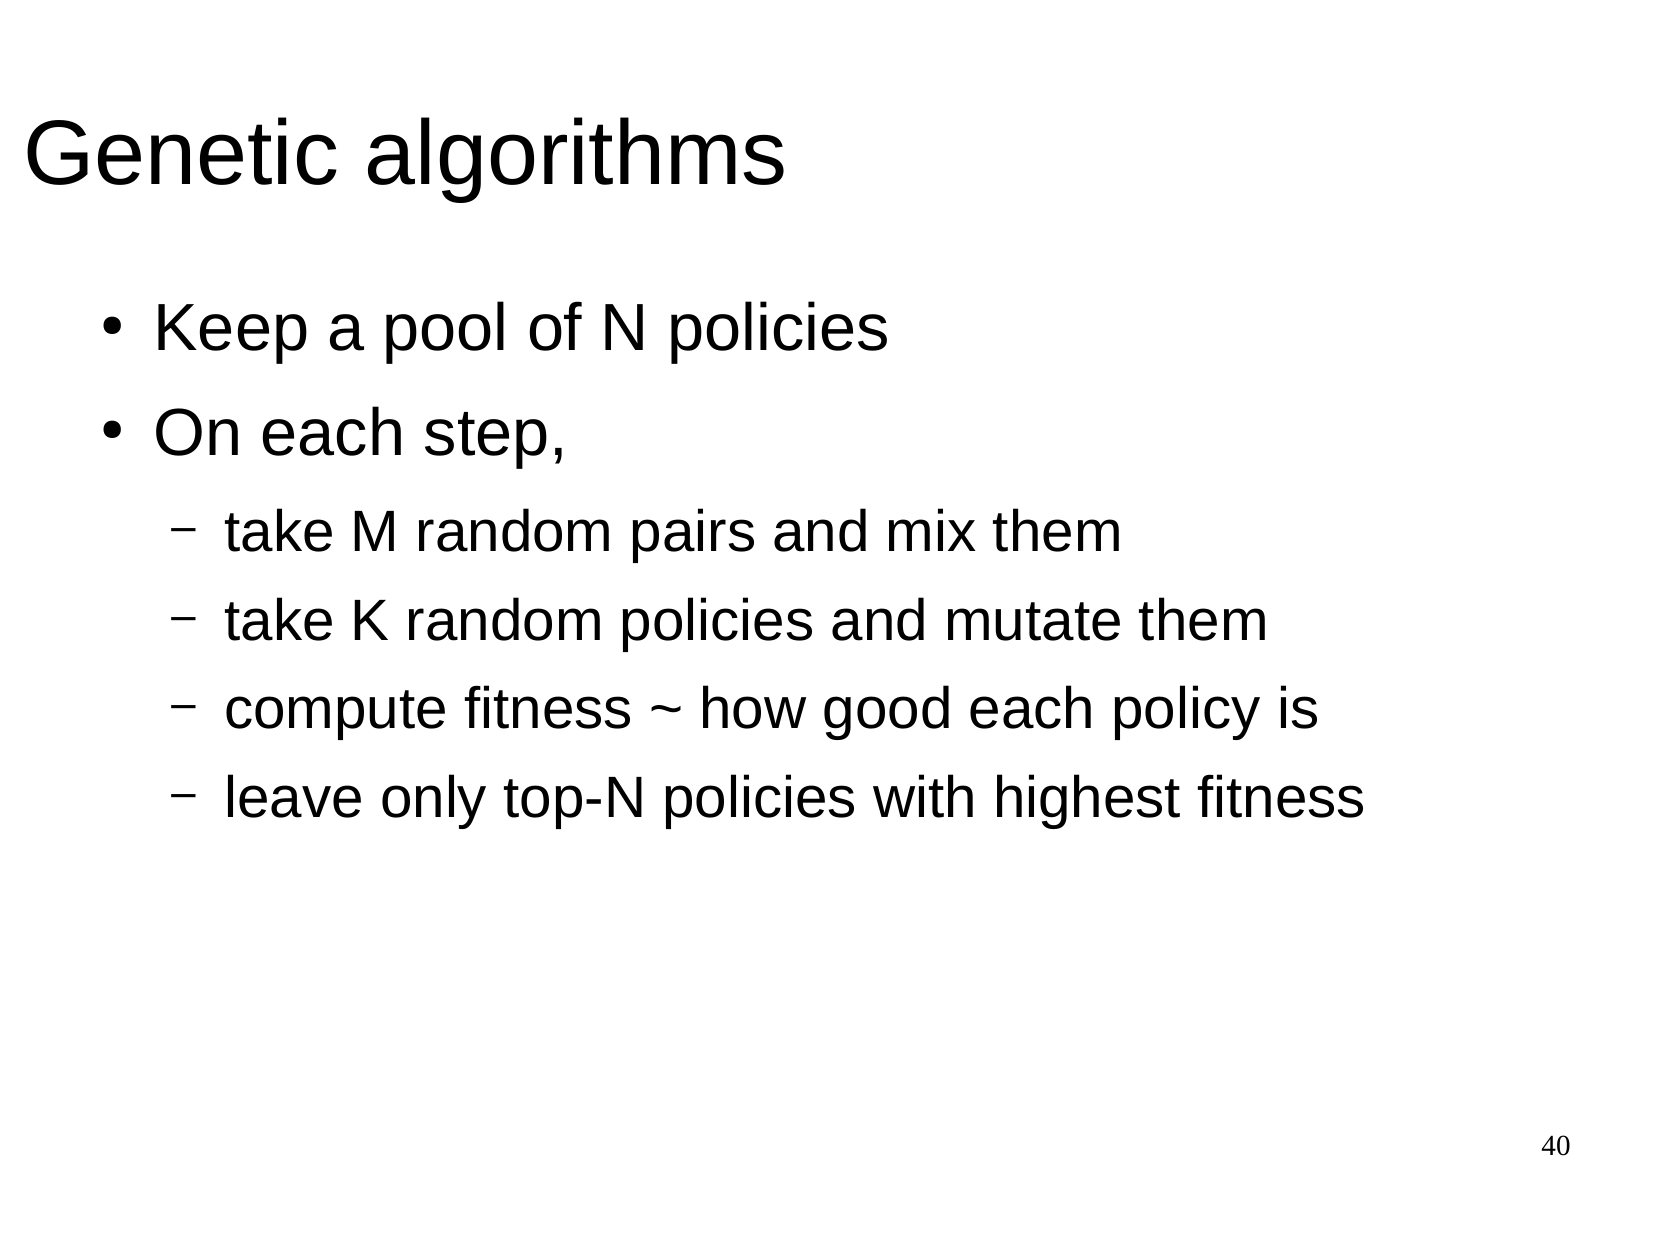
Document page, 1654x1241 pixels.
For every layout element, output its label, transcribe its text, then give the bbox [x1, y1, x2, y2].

list Keep a pool of N policies On each step, take M random pairs and mix them take K random policies and mutate them compute fitness ~ how good each policy is leave only top-N policies with highest fitness [82, 290, 1571, 1010]
title Genetic algorithms [23, 49, 1512, 257]
